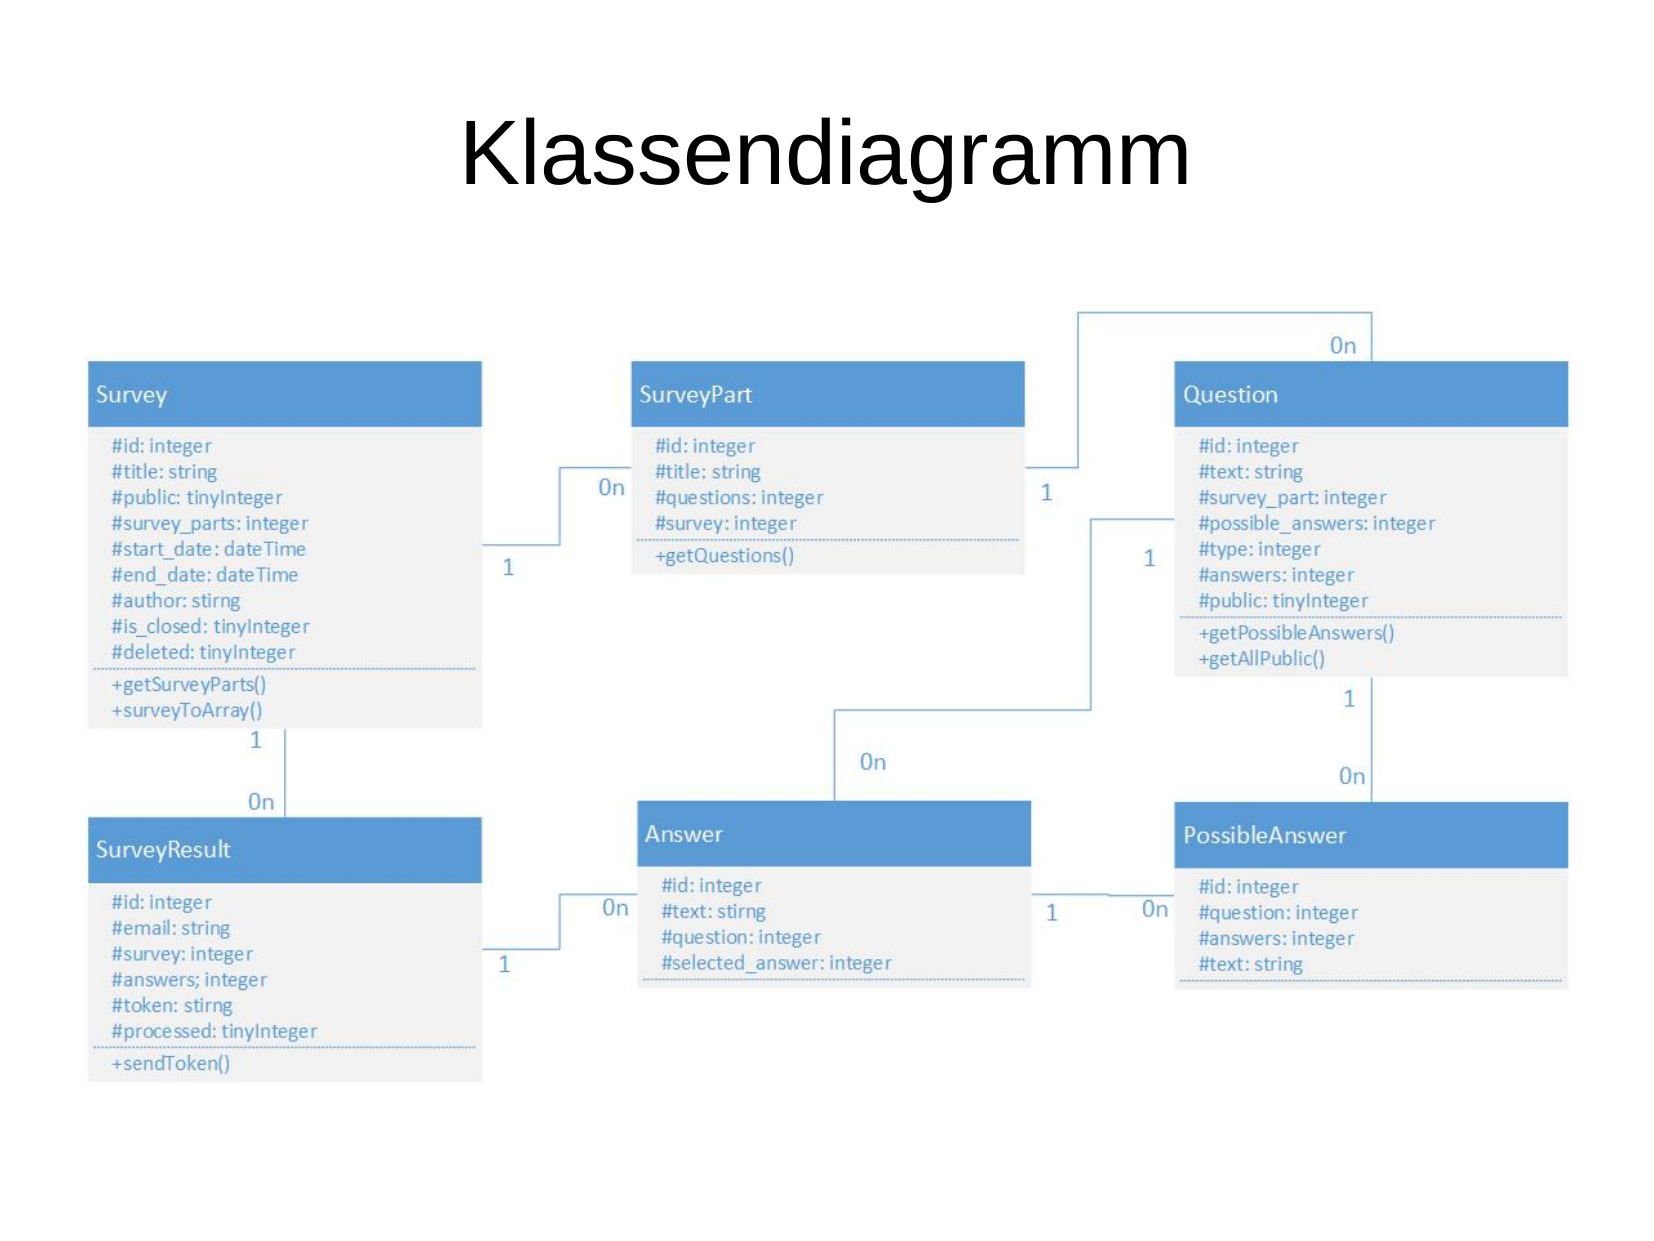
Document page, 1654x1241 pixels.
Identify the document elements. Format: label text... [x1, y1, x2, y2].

title Klassendiagramm [82, 49, 1571, 257]
picture [82, 311, 1571, 1087]
